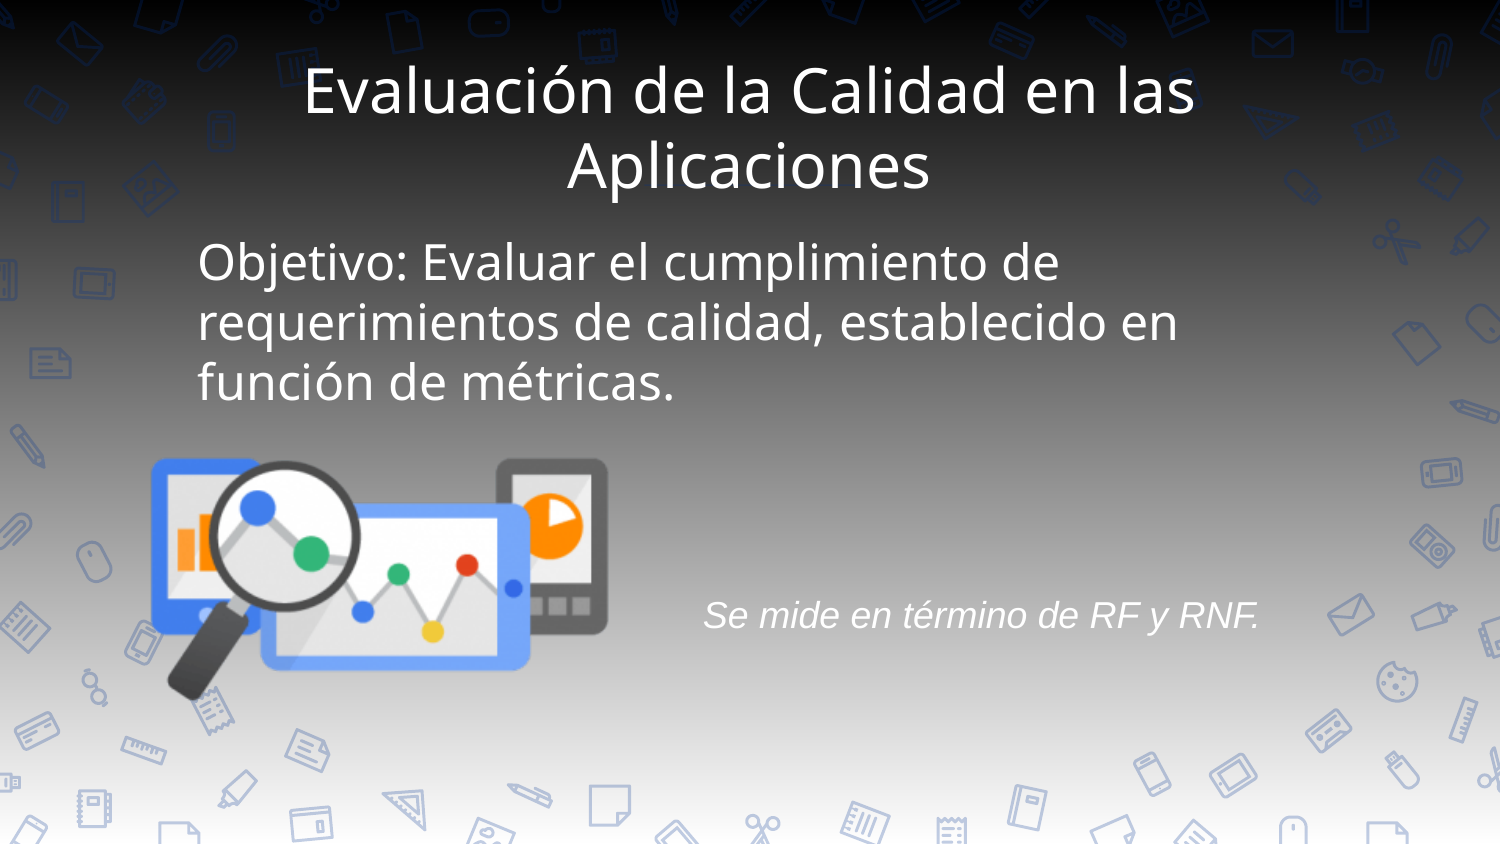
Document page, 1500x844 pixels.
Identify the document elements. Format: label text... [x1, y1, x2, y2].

title Evaluación de la Calidad en las Aplicaciones [182, 93, 1318, 215]
list Objetivo: Evaluar el cumplimiento de requerimientos de calidad, establecido en función de métricas. [182, 215, 1318, 758]
text_box Se mide en término de RF y RNF. [687, 575, 1360, 701]
picture [145, 395, 615, 746]
